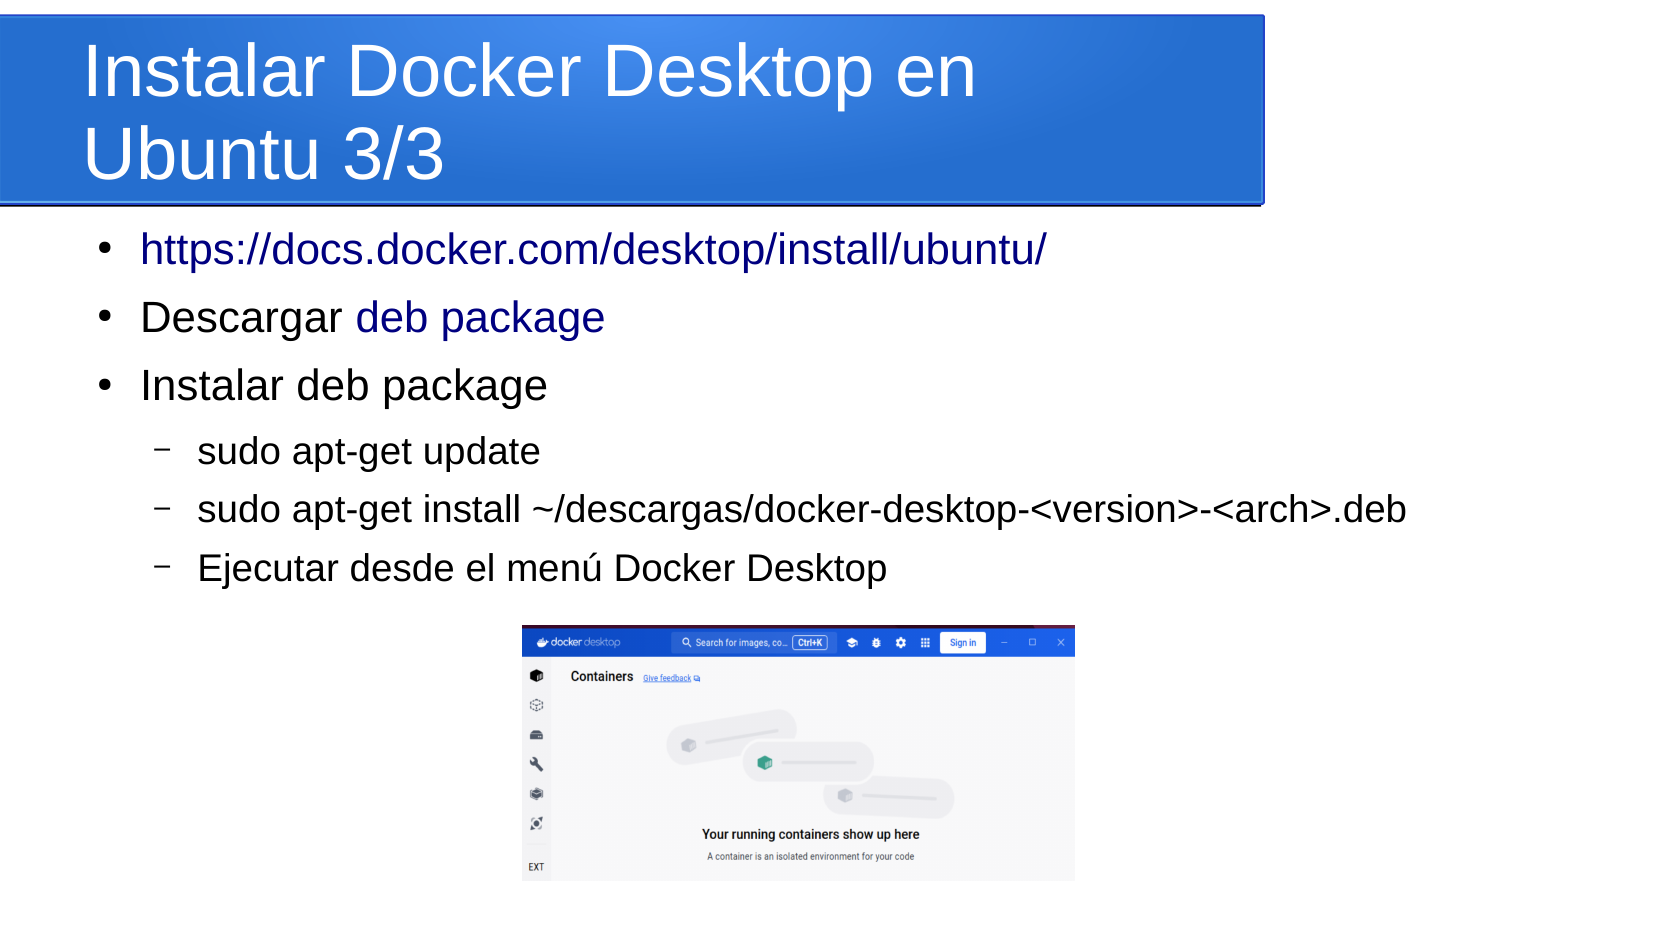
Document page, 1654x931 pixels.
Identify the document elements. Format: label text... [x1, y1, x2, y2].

title Instalar Docker Desktop en Ubuntu 3/3 [82, 29, 1235, 196]
list https://docs.docker.com/desktop/install/ubuntu/ Descargar deb package Instalar deb package sudo apt-get update sudo apt-get install ~/descargas/docker-desktop-<version>-<arch>.deb Ejecutar desde el menú Docker Desktop [82, 224, 1571, 591]
picture [522, 625, 1075, 881]
